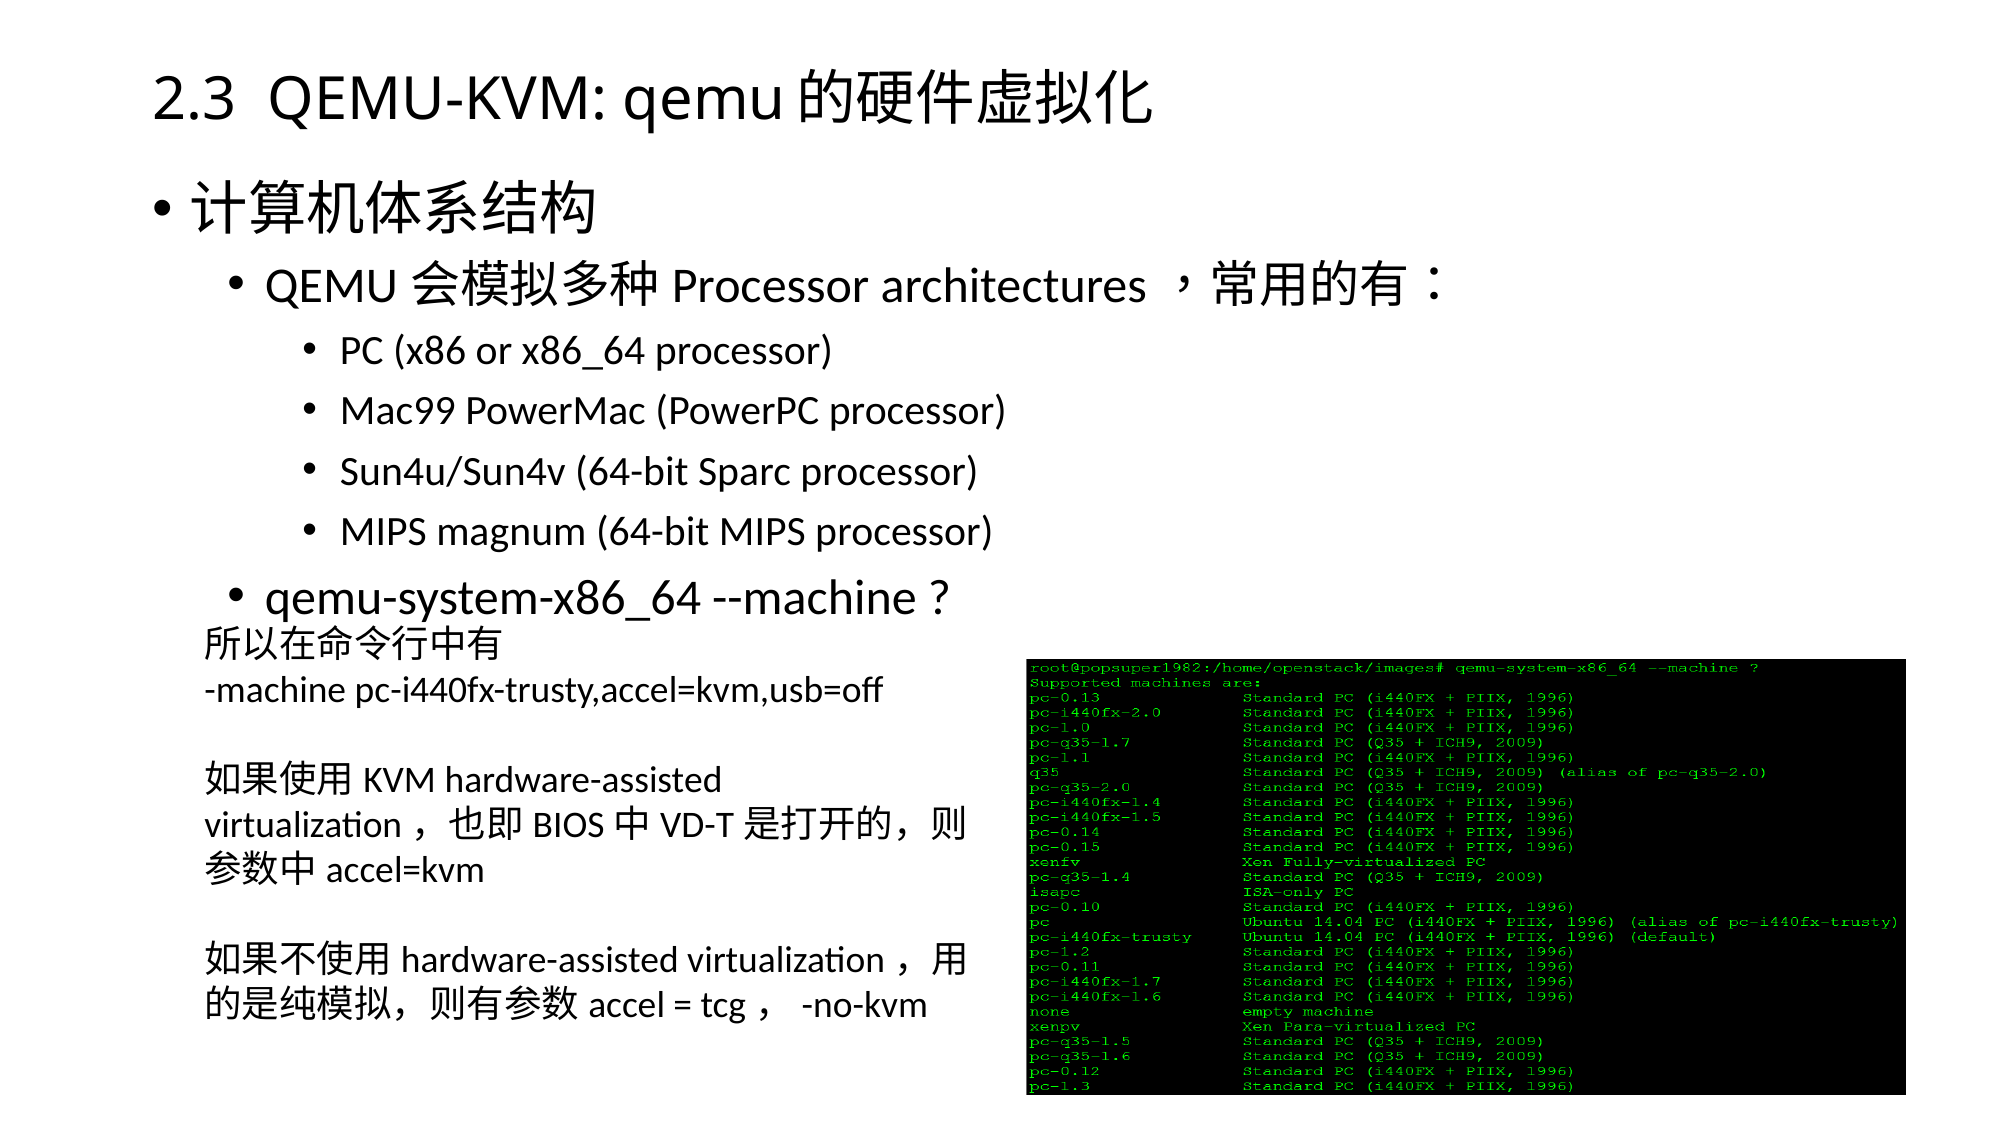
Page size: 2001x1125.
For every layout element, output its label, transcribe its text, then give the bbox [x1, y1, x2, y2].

text_box 所以在命令行中有 -machine pc-i440fx-trusty,accel=kvm,usb=off 如果使用KVM hardware-assisted virtualization，也即BIOS中VD-T是打开的，则参数中accel=kvm 如果不使用hardware-assisted virtualization，用的是纯模拟，则有参数accel = tcg，-no-kvm [189, 612, 990, 1032]
picture [1026, 659, 1906, 1096]
list 计算机体系结构 QEMU会模拟多种Processor architectures，常用的有： PC (x86 or x86_64 processor) Mac99 PowerMac (PowerPC processor) Sun4u/Sun4v (64-bit Sparc processor) MIPS magnum (64-bit MIPS processor) qemu-system-x86_64 --machine ? [137, 171, 1863, 1014]
title 2.3 QEMU-KVM: qemu的硬件虚拟化 [137, 59, 1863, 140]
